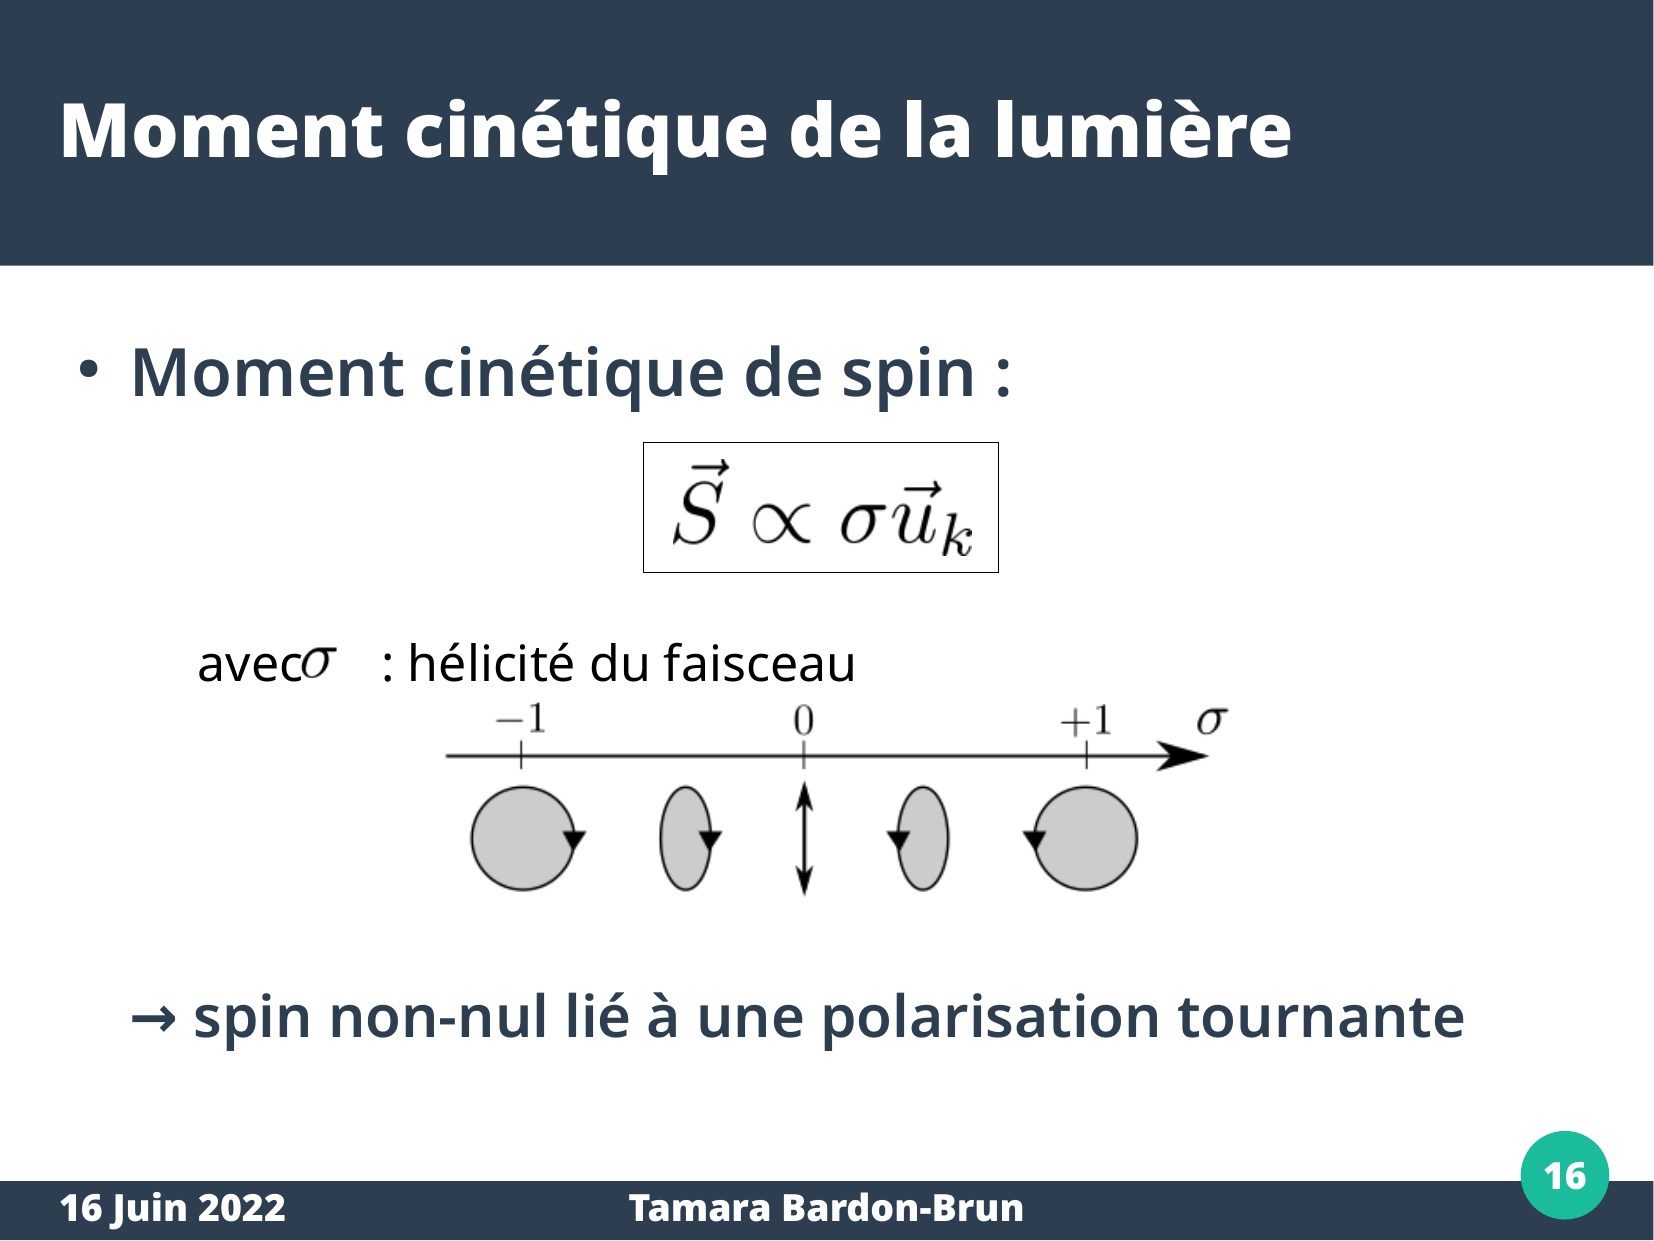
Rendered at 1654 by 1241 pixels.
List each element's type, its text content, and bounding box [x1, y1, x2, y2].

text_box avec : hélicité du faisceau [183, 620, 963, 761]
list Moment cinétique de spin : [59, 324, 1595, 720]
picture [673, 459, 972, 556]
picture [289, 640, 337, 688]
title Moment cinétique de la lumière [59, 49, 1595, 207]
list → spin non-nul lié à une polarisation tournante [59, 975, 1595, 1093]
picture [418, 696, 1236, 899]
